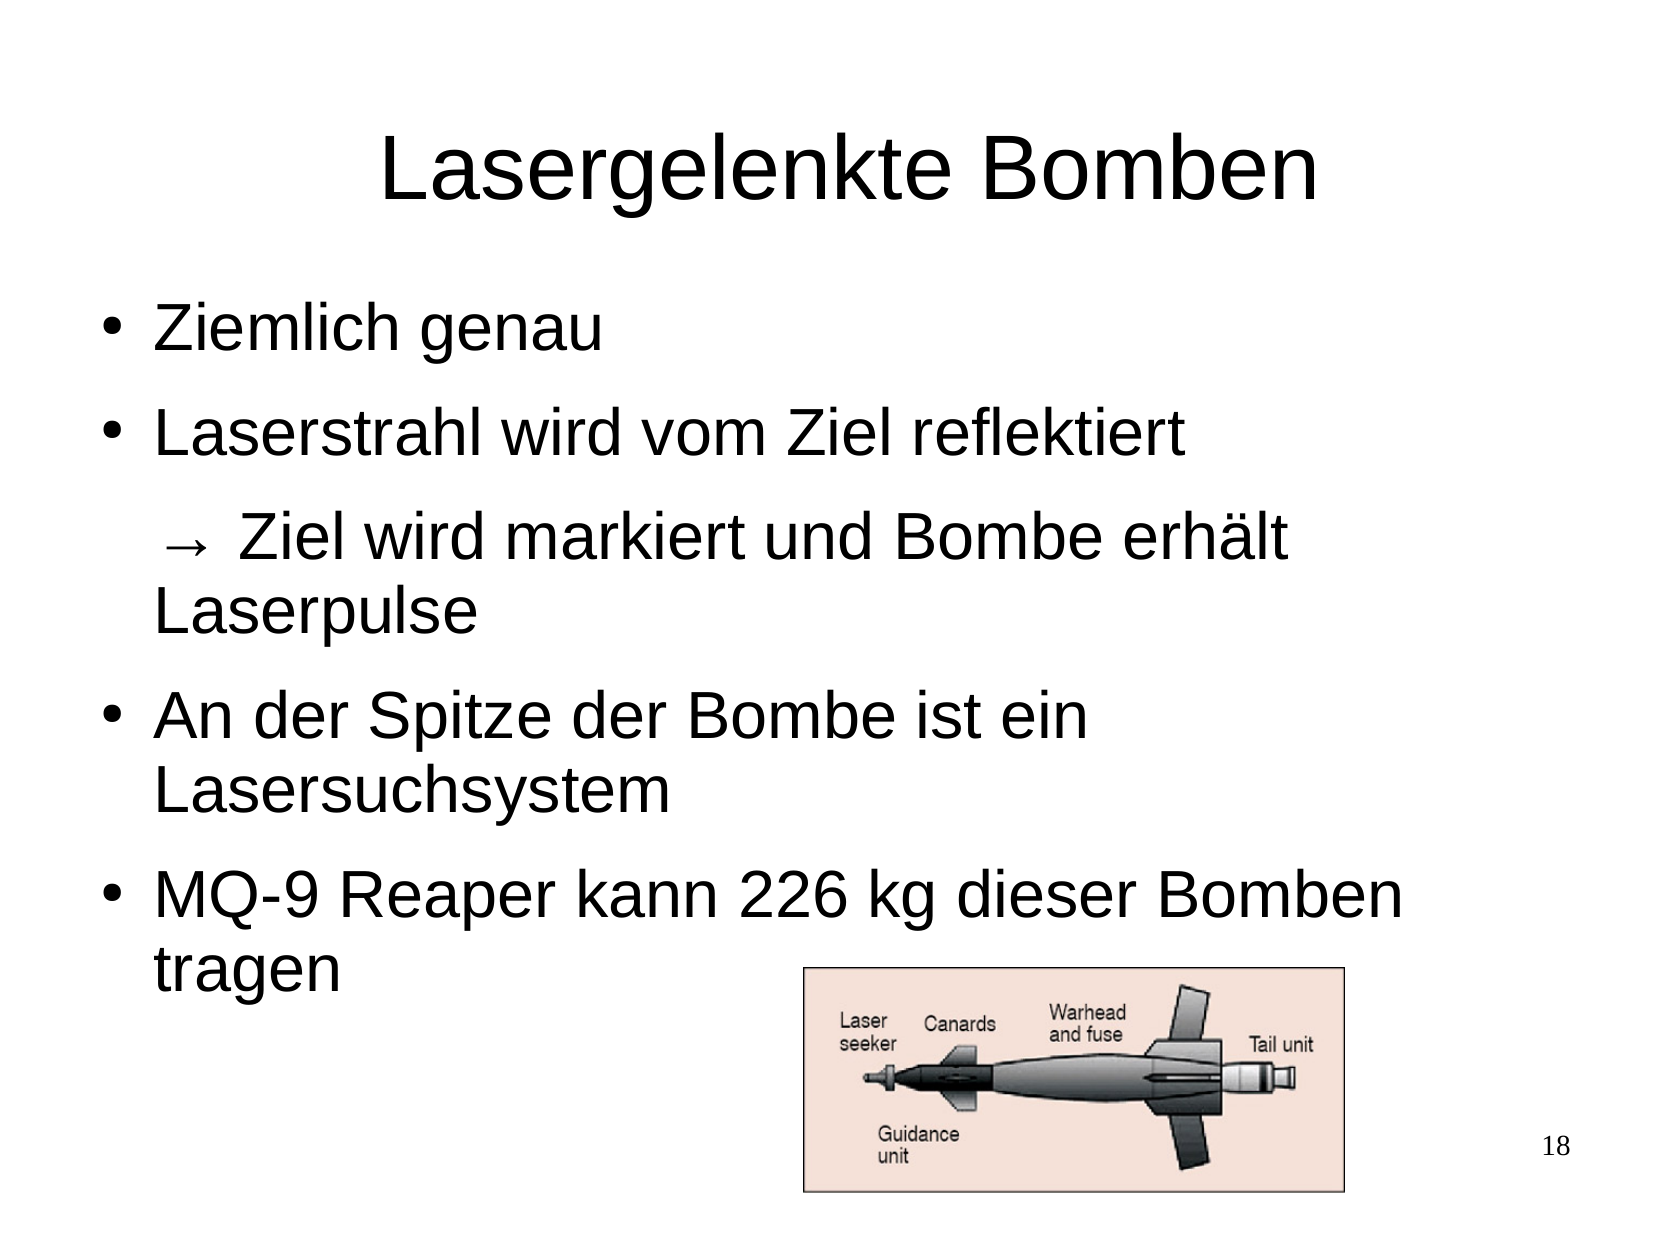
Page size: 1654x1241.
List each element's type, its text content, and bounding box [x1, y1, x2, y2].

title Lasergelenkte Bomben [106, 64, 1595, 272]
list Ziemlich genau Laserstrahl wird vom Ziel reflektiert → Ziel wird markiert und Bombe erhält Laserpulse An der Spitze der Bombe ist ein Lasersuchsystem MQ-9 Reaper kann 226 kg dieser Bomben tragen [82, 290, 1571, 1109]
picture [803, 967, 1345, 1193]
